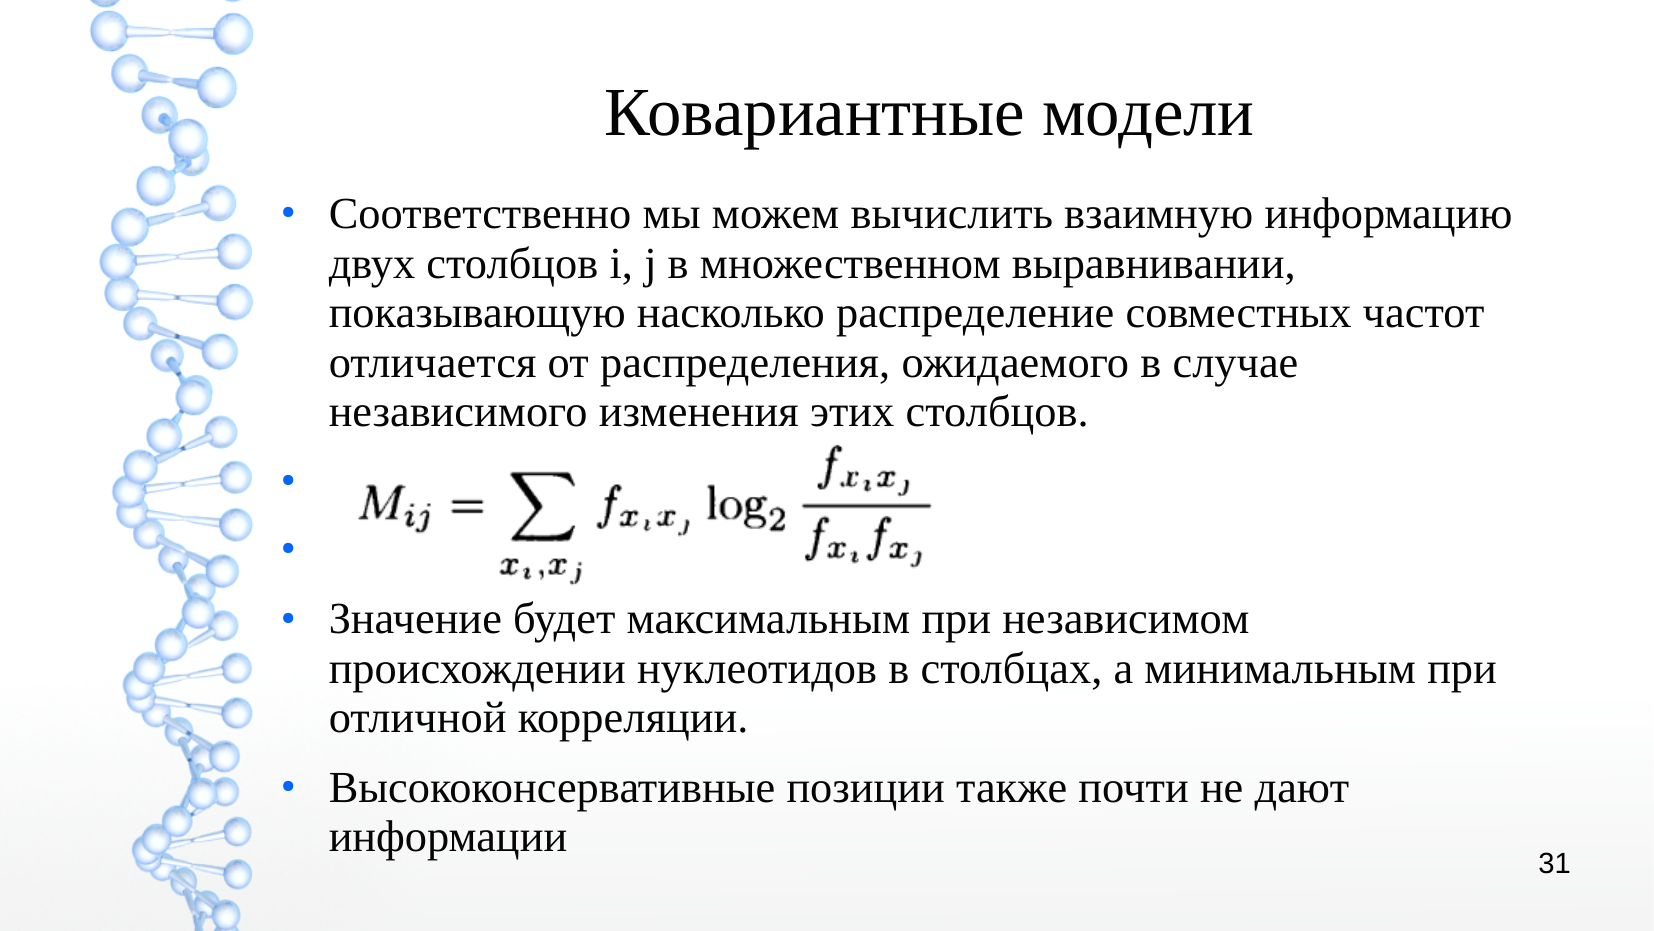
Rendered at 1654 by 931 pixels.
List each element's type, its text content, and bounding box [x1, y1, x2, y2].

picture [0, 0, 1654, 931]
title Ковариантные модели [265, 35, 1595, 189]
list Соответственно мы можем вычислить взаимную информацию двух столбцов i, j в множественном выравнивании, показывающую насколько распределение совместных частот отличается от распределения, ожидаемого в случае независимого изменения этих столбцов. Значение будет максимальным при независимом происхождении нуклеотидов в столбцах, а минимальным при отличной корреляции. Высококонсервативные позиции также почти не дают информации [265, 188, 1560, 863]
